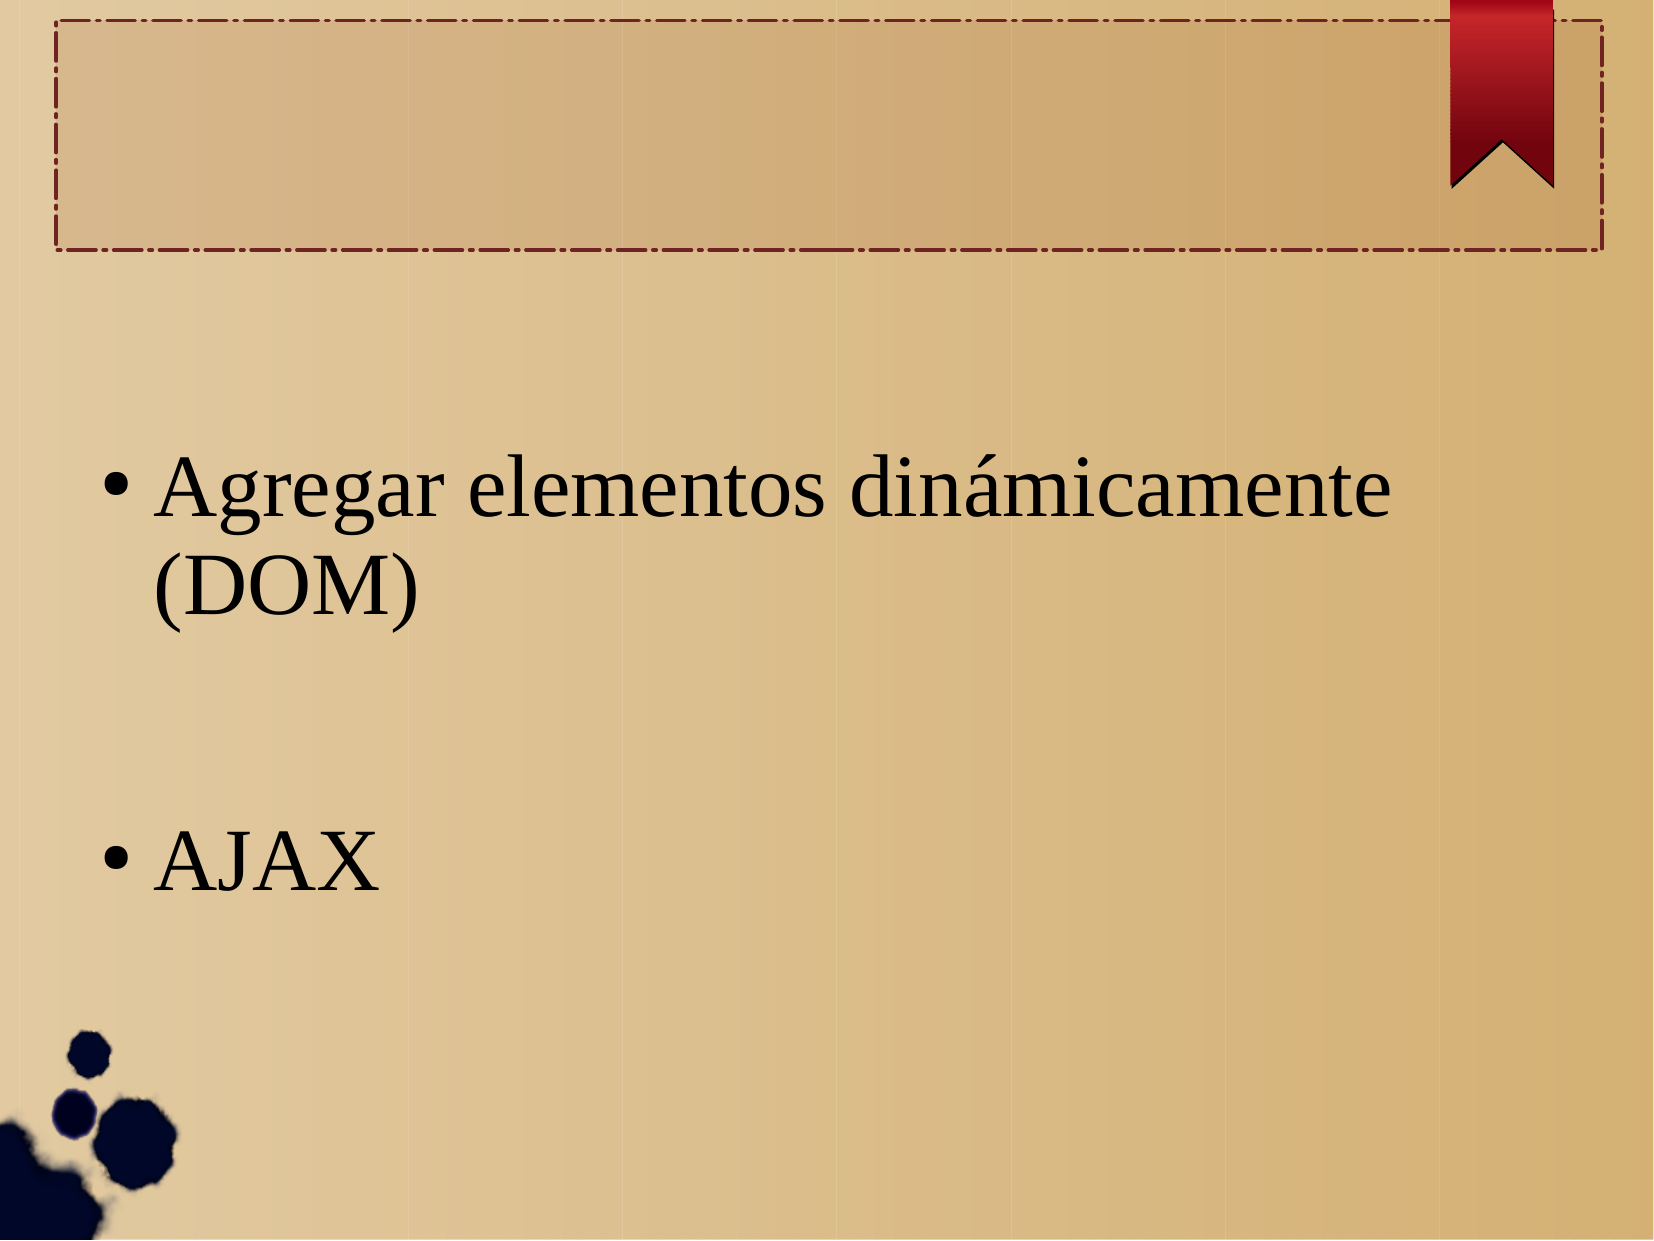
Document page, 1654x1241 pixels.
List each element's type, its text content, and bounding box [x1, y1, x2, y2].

list Agregar elementos dinámicamente (DOM) AJAX [82, 299, 1571, 1019]
